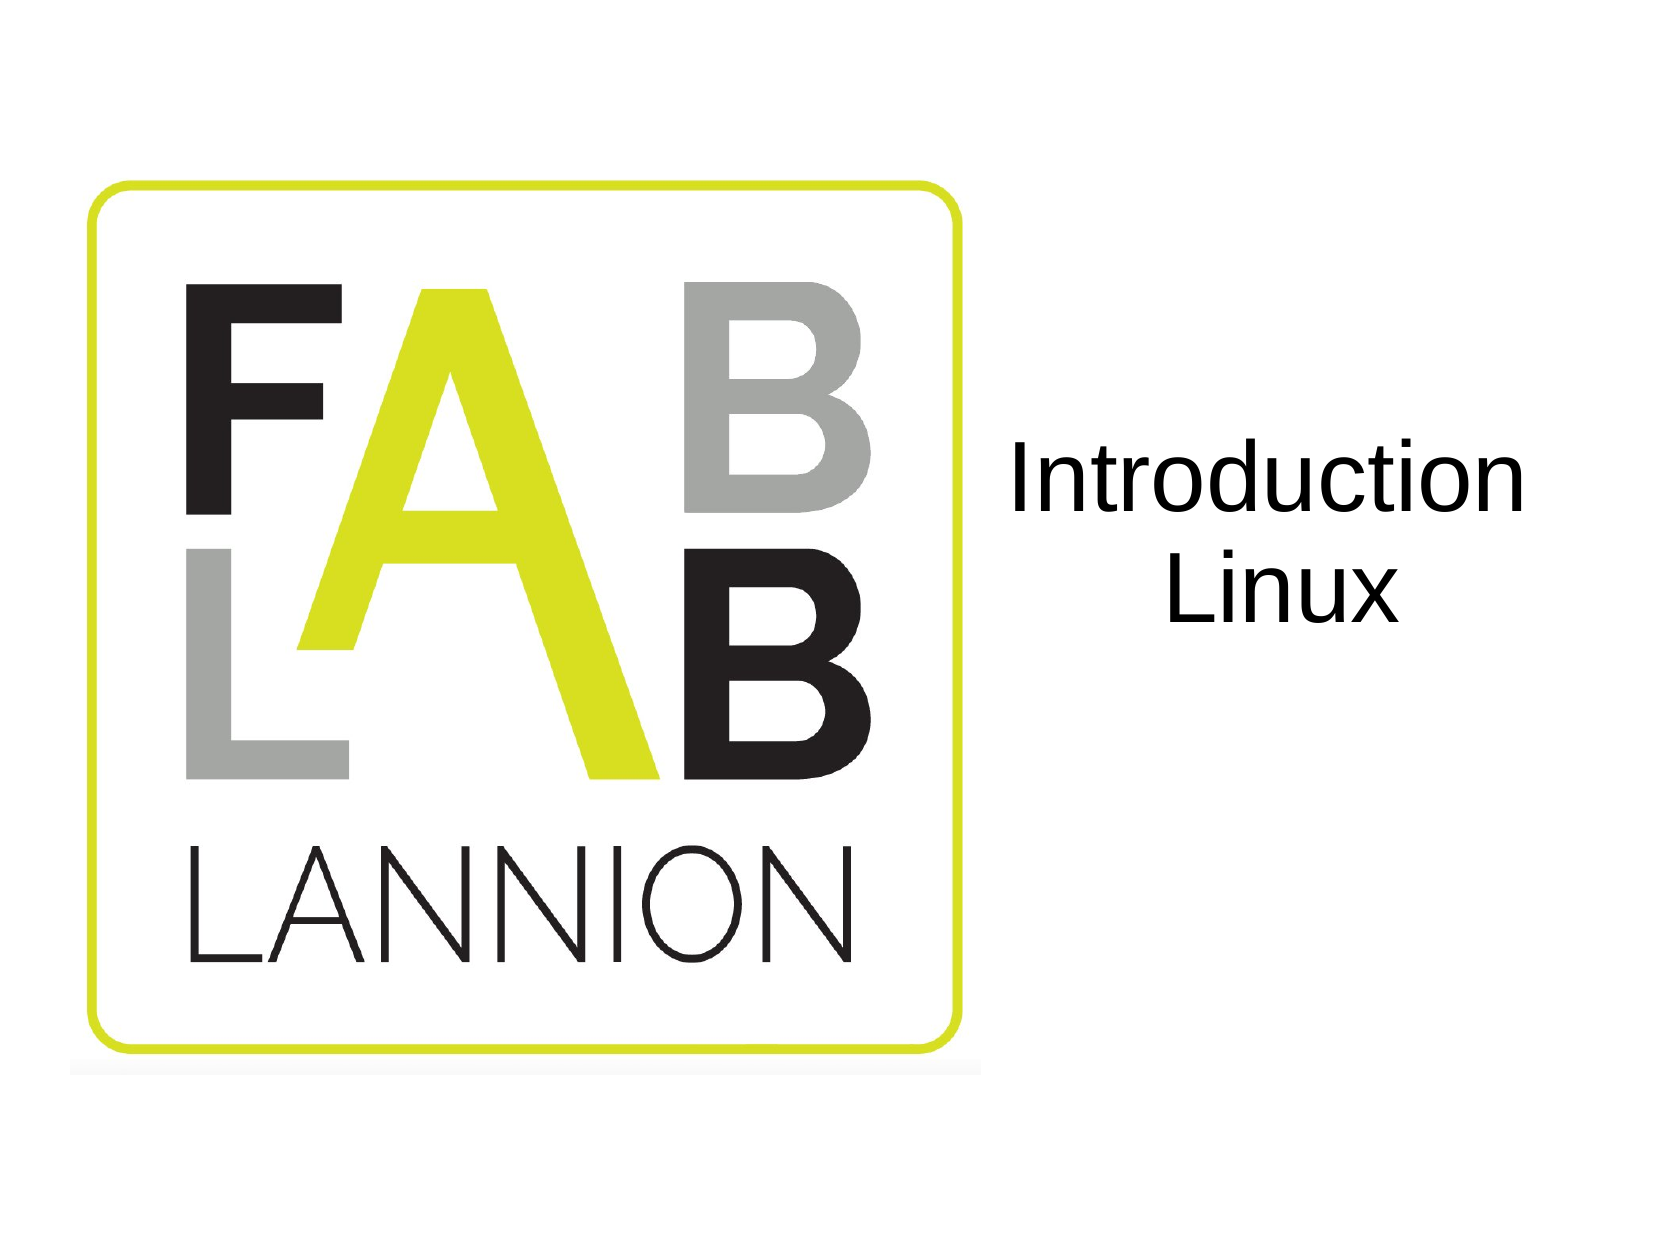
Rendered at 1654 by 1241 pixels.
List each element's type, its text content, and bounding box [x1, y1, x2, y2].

picture [70, 165, 981, 1075]
text_box Introduction Linux [992, 413, 1572, 652]
